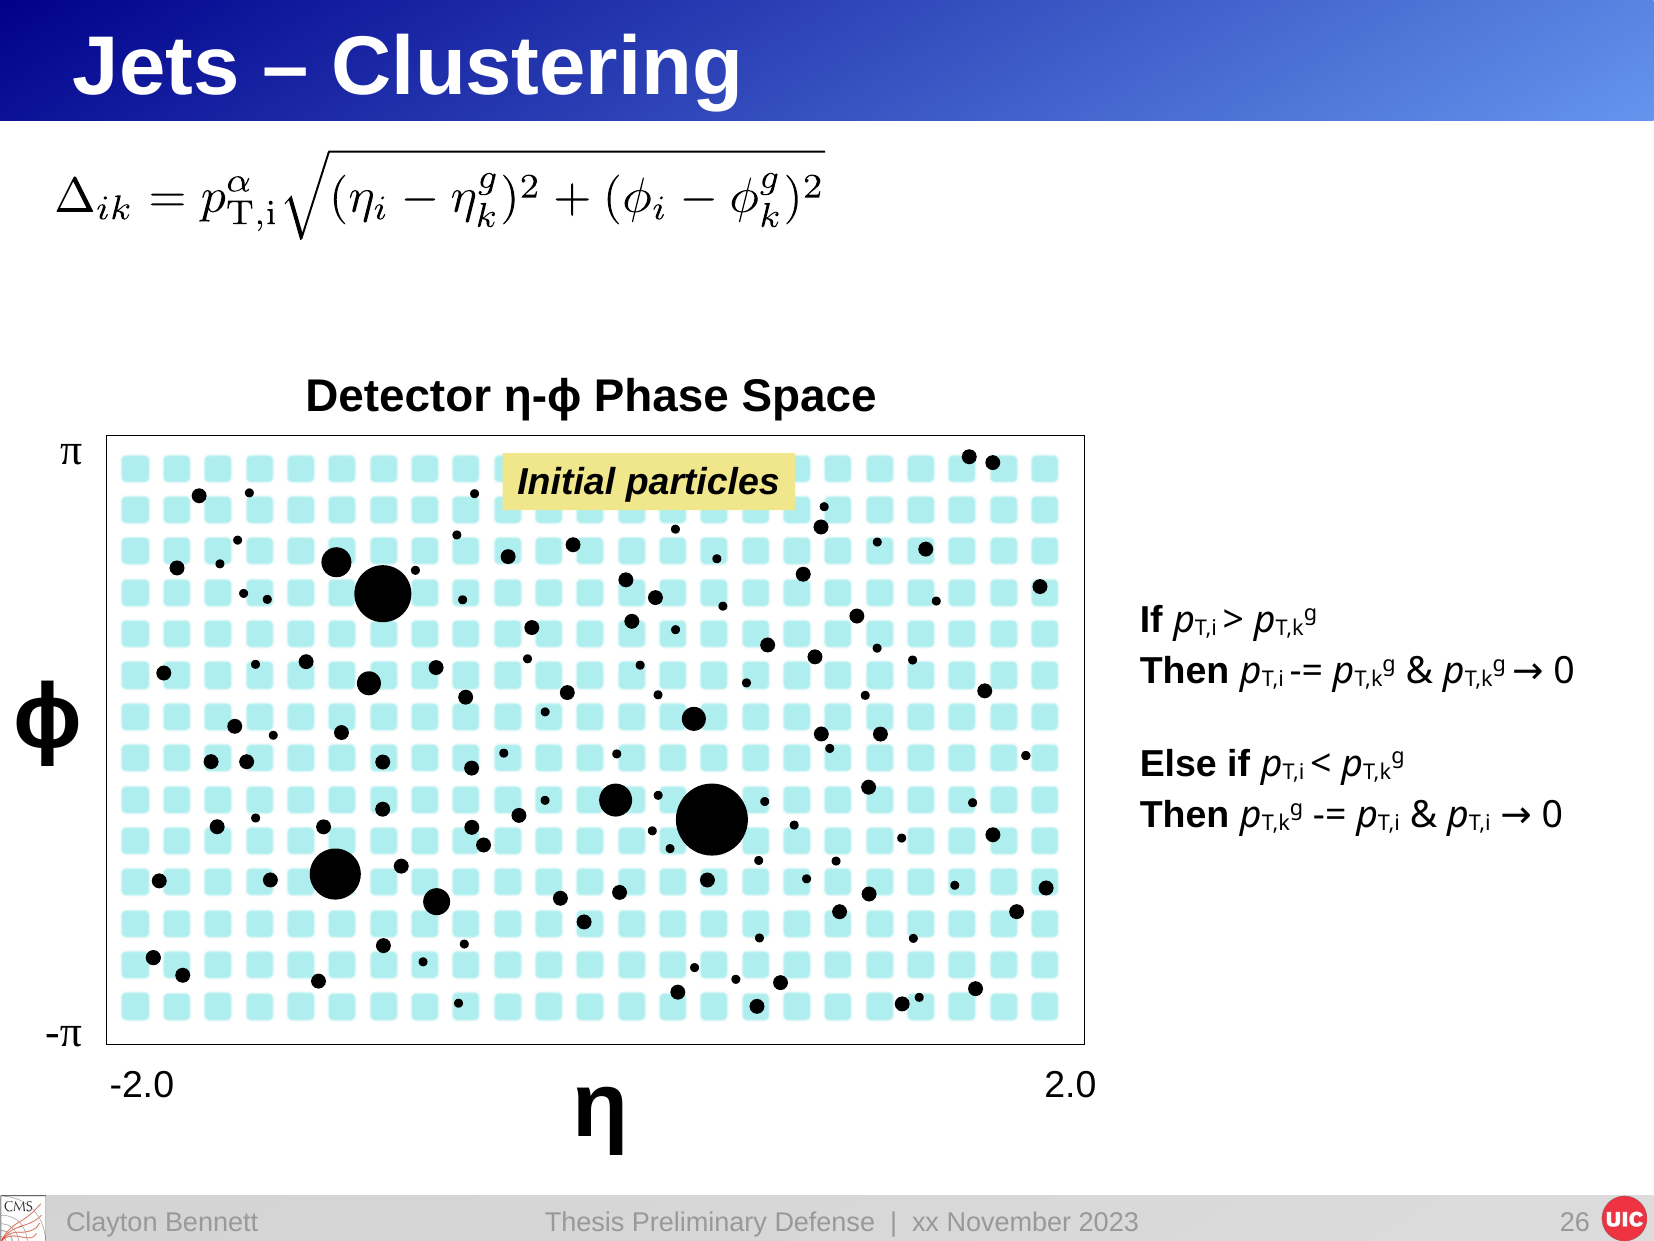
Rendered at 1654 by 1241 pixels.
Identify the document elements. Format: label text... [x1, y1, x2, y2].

text_box [661, 622, 685, 646]
text_box [908, 655, 933, 688]
text_box [702, 912, 726, 936]
text_box [289, 912, 313, 936]
text_box [744, 746, 768, 770]
text_box [123, 912, 148, 936]
text_box [496, 746, 520, 770]
text_box [165, 746, 189, 770]
text_box [620, 660, 645, 688]
text_box [849, 608, 865, 624]
text_box [496, 498, 520, 522]
text_box [206, 819, 230, 853]
text_box [950, 829, 974, 853]
text_box [191, 488, 230, 522]
text_box [522, 654, 533, 664]
text_box [754, 855, 764, 865]
text_box [496, 953, 520, 977]
text_box [861, 779, 892, 812]
text_box [537, 870, 568, 906]
text_box [618, 572, 644, 605]
text_box [537, 746, 561, 770]
text_box [744, 705, 768, 729]
text_box [454, 746, 480, 776]
text_box [165, 788, 189, 812]
text_box [785, 912, 809, 936]
text_box [1033, 788, 1057, 812]
text_box [1033, 622, 1057, 646]
text_box [831, 856, 841, 866]
text_box [861, 870, 892, 902]
text_box [248, 953, 272, 977]
text_box [578, 829, 602, 853]
text_box [992, 581, 1016, 605]
text_box Jets – Clustering [58, 11, 1093, 136]
text_box [165, 581, 189, 605]
text_box [826, 539, 850, 563]
text_box [992, 746, 1016, 770]
text_box [620, 953, 644, 977]
text_box [950, 663, 974, 688]
text_box [909, 788, 933, 812]
text_box [330, 746, 354, 770]
text_box [647, 826, 657, 836]
text_box Detector η-ɸ Phase Space [290, 362, 942, 481]
text_box [578, 746, 602, 770]
text_box [1033, 457, 1057, 481]
text_box [206, 705, 243, 734]
text_box [741, 663, 768, 688]
text_box [123, 746, 148, 770]
text_box [661, 705, 726, 731]
text_box [524, 620, 561, 646]
text_box [702, 539, 726, 564]
text_box [1033, 912, 1057, 936]
text_box [239, 581, 272, 605]
text_box [576, 912, 602, 936]
text_box [1033, 746, 1057, 770]
text_box [330, 788, 354, 812]
text_box [165, 622, 189, 646]
text_box [785, 746, 809, 770]
text_box [330, 912, 354, 936]
text_box [151, 870, 189, 894]
text_box [413, 870, 451, 936]
text_box [537, 912, 561, 936]
text_box [248, 995, 272, 1019]
text_box [248, 539, 272, 563]
text_box [868, 581, 892, 605]
text_box [251, 813, 261, 823]
text_box [289, 746, 313, 770]
text_box [372, 705, 396, 729]
text_box [454, 622, 478, 646]
text_box [868, 622, 892, 653]
text_box [578, 995, 602, 1019]
text_box [123, 498, 148, 522]
text_box [868, 663, 892, 688]
text_box [826, 904, 850, 936]
text_box [413, 705, 437, 729]
text_box [268, 730, 278, 740]
text_box [699, 870, 726, 894]
text_box [206, 912, 230, 936]
text_box [661, 953, 685, 977]
text_box [454, 689, 478, 729]
text_box [813, 498, 850, 535]
text_box η [558, 1046, 627, 1164]
text_box [1033, 498, 1057, 522]
text_box -π [30, 999, 154, 1112]
text_box [909, 705, 933, 729]
text_box [454, 819, 492, 853]
text_box [868, 994, 892, 1019]
text_box [413, 581, 437, 605]
text_box [620, 511, 644, 522]
text_box [330, 565, 412, 646]
text_box Clayton Bennett [51, 1200, 274, 1241]
text_box [372, 539, 396, 563]
text_box [977, 663, 1016, 699]
text_box [206, 994, 230, 1019]
text_box [123, 539, 148, 563]
text_box [289, 953, 327, 989]
text_box [826, 581, 850, 605]
text_box [985, 455, 1016, 481]
text_box [248, 705, 272, 729]
text_box [661, 539, 685, 563]
text_box [826, 788, 850, 812]
text_box [289, 498, 313, 522]
text_box [785, 566, 811, 605]
text_box [537, 953, 561, 977]
text_box [165, 498, 189, 522]
text_box [410, 565, 420, 575]
text_box [496, 788, 527, 823]
text_box [165, 457, 189, 481]
text_box [537, 581, 561, 605]
text_box [826, 622, 850, 646]
text_box [950, 705, 974, 729]
text_box [289, 622, 313, 646]
text_box [744, 622, 776, 653]
text_box [670, 524, 680, 534]
text_box [1033, 829, 1057, 853]
text_box [950, 539, 974, 563]
text_box [992, 498, 1016, 522]
text_box [702, 511, 726, 522]
text_box [248, 829, 272, 853]
text_box [661, 511, 685, 522]
text_box [372, 498, 396, 522]
text_box [206, 622, 230, 646]
text_box [620, 829, 644, 853]
text_box [744, 870, 768, 894]
text_box [1021, 751, 1031, 761]
text_box [537, 994, 561, 1019]
text_box [807, 649, 823, 665]
text_box [909, 581, 941, 606]
text_box Initial particles [502, 453, 796, 511]
text_box [909, 498, 933, 522]
text_box [620, 912, 644, 936]
text_box [826, 663, 850, 688]
picture [0, 1195, 46, 1241]
text_box [454, 953, 478, 977]
text_box [372, 788, 396, 817]
text_box [744, 953, 768, 977]
text_box [1033, 705, 1057, 729]
text_box [773, 953, 809, 991]
text_box [496, 581, 520, 605]
text_box [123, 950, 161, 977]
text_box [413, 660, 444, 688]
text_box [123, 622, 148, 646]
text_box [785, 663, 809, 688]
text_box [372, 746, 396, 770]
text_box [559, 685, 575, 701]
text_box [454, 663, 478, 688]
text_box Thesis Preliminary Defense | xx November 2023 [530, 1200, 1152, 1241]
text_box π [45, 418, 132, 482]
text_box [413, 539, 437, 563]
text_box [454, 994, 478, 1019]
text_box [496, 622, 520, 646]
text_box [413, 746, 437, 770]
text_box [289, 788, 313, 812]
text_box [578, 622, 602, 646]
text_box [537, 663, 561, 688]
text_box [496, 912, 520, 936]
text_box [206, 663, 230, 688]
text_box [496, 829, 520, 853]
text_box [413, 788, 437, 812]
text_box [206, 581, 230, 605]
text_box [950, 498, 974, 522]
text_box [868, 829, 892, 853]
text_box [289, 994, 313, 1019]
text_box If pT,i > pT,kg Then pT,i -= pT,kg & pT,kg → 0 Else if pT,i < pT,kg Then pT,kg -= pT,i & pT,i → 0 [1125, 585, 1646, 855]
text_box [690, 963, 700, 973]
text_box [702, 994, 726, 1019]
picture [1601, 1195, 1647, 1200]
text_box [248, 912, 272, 936]
text_box [203, 746, 230, 770]
text_box [653, 783, 770, 856]
text_box [950, 622, 974, 646]
text_box [330, 663, 354, 688]
text_box [206, 953, 230, 977]
text_box [992, 788, 1016, 812]
text_box [785, 622, 809, 646]
text_box [578, 783, 644, 817]
text_box [744, 995, 768, 1019]
text_box [826, 870, 850, 894]
text_box [289, 539, 313, 563]
text_box [909, 870, 933, 894]
text_box [123, 581, 148, 605]
text_box [413, 829, 437, 853]
text_box [321, 539, 354, 578]
text_box [950, 788, 978, 812]
text_box [537, 511, 561, 522]
text_box [0, 0, 1654, 121]
text_box [165, 539, 189, 576]
text_box [578, 705, 602, 729]
text_box [248, 457, 272, 481]
text_box [496, 705, 520, 729]
text_box [868, 912, 892, 936]
text_box [909, 622, 933, 646]
text_box [868, 746, 892, 770]
text_box [206, 539, 230, 569]
text_box [826, 953, 850, 977]
text_box [1033, 539, 1057, 563]
text_box [578, 511, 602, 522]
text_box [992, 870, 1016, 894]
text_box [868, 953, 892, 977]
text_box [123, 994, 148, 999]
text_box [785, 820, 809, 853]
text_box [496, 539, 520, 565]
text_box [894, 992, 933, 1019]
text_box [909, 829, 933, 853]
text_box [1033, 663, 1057, 688]
text_box [950, 449, 977, 481]
text_box [661, 663, 685, 688]
text_box [731, 974, 741, 984]
text_box [413, 498, 437, 522]
text_box [578, 663, 602, 688]
text_box [897, 833, 907, 843]
text_box [356, 663, 396, 696]
text_box [825, 743, 850, 770]
text_box [413, 995, 437, 1019]
text_box [950, 981, 984, 1019]
text_box [239, 746, 272, 770]
text_box [289, 654, 314, 688]
text_box [330, 953, 354, 977]
text_box [372, 912, 396, 936]
text_box [578, 953, 602, 977]
text_box [123, 870, 148, 894]
text_box [950, 581, 974, 605]
text_box [612, 870, 644, 900]
text_box [1033, 953, 1057, 977]
text_box [578, 870, 602, 894]
text_box [452, 530, 478, 563]
text_box [233, 535, 243, 545]
text_box [578, 581, 602, 605]
text_box [785, 788, 809, 812]
text_box [992, 622, 1016, 646]
text_box [372, 938, 396, 977]
text_box [454, 489, 480, 522]
text_box [165, 953, 191, 983]
text_box [537, 705, 561, 729]
text_box [454, 870, 478, 894]
text_box [565, 537, 602, 563]
text_box [826, 995, 850, 1019]
text_box [123, 788, 148, 812]
text_box [785, 539, 809, 563]
text_box [1032, 579, 1057, 605]
text_box [620, 994, 644, 1019]
text_box [992, 995, 1016, 1019]
text_box [372, 829, 396, 853]
text_box [56, 150, 826, 241]
text_box [744, 539, 768, 563]
text_box [1033, 994, 1057, 1019]
text_box [123, 663, 148, 688]
text_box [992, 705, 1016, 729]
text_box [620, 705, 644, 729]
text_box [620, 539, 644, 563]
text_box [289, 581, 313, 605]
text_box [46, 1195, 1601, 1241]
text_box [744, 912, 768, 943]
text_box [702, 663, 726, 688]
text_box [454, 581, 478, 605]
text_box [909, 953, 933, 977]
text_box [413, 953, 437, 977]
text_box [950, 912, 974, 936]
text_box [868, 498, 892, 522]
text_box [744, 511, 768, 522]
text_box [860, 690, 870, 700]
text_box [985, 827, 1016, 853]
text_box [496, 995, 520, 1019]
text_box [248, 622, 272, 646]
text_box [702, 581, 728, 611]
text_box [661, 870, 685, 894]
text_box [826, 829, 850, 853]
text_box [123, 829, 148, 853]
text_box [647, 581, 685, 606]
text_box [413, 622, 437, 646]
text_box [372, 994, 396, 1019]
text_box [785, 870, 812, 894]
text_box [132, 457, 148, 481]
text_box [785, 994, 809, 1019]
text_box [330, 995, 354, 1019]
text_box [909, 746, 933, 770]
text_box [248, 788, 272, 812]
text_box 2.0 [1029, 1056, 1139, 1156]
text_box [289, 819, 361, 900]
text_box [744, 581, 768, 605]
text_box [992, 539, 1016, 563]
text_box [454, 912, 478, 936]
text_box [156, 663, 189, 688]
text_box [459, 939, 469, 949]
text_box [123, 705, 148, 729]
text_box [537, 829, 561, 853]
text_box [785, 498, 809, 522]
text_box [248, 870, 278, 894]
text_box [206, 457, 230, 481]
text_box [785, 705, 809, 729]
text_box [661, 912, 685, 936]
text_box [620, 613, 644, 646]
text_box [496, 870, 520, 894]
text_box [950, 870, 974, 894]
text_box [992, 904, 1025, 936]
text_box [206, 788, 230, 812]
text_box [702, 746, 726, 770]
text_box [950, 953, 974, 977]
text_box [661, 984, 686, 1019]
text_box [1033, 870, 1057, 896]
text_box [950, 746, 974, 770]
text_box [661, 746, 685, 770]
text_box [244, 488, 272, 522]
text_box [330, 498, 354, 522]
text_box [248, 659, 272, 688]
text_box [454, 788, 478, 812]
text_box [165, 829, 189, 853]
text_box [165, 912, 189, 936]
text_box [653, 690, 663, 700]
text_box [372, 858, 409, 894]
text_box [537, 788, 561, 812]
text_box [813, 705, 850, 742]
text_box [909, 539, 934, 563]
text_box [496, 663, 520, 688]
text_box <number> [1545, 1200, 1654, 1241]
text_box ɸ [0, 656, 78, 774]
text_box [702, 622, 726, 646]
text_box [868, 705, 892, 742]
text_box [165, 995, 189, 1019]
text_box [206, 870, 230, 894]
text_box [289, 829, 313, 853]
text_box [330, 705, 354, 741]
text_box [165, 705, 189, 729]
text_box [330, 622, 354, 646]
text_box [992, 953, 1016, 977]
text_box -2.0 [94, 1056, 284, 1198]
text_box [702, 953, 726, 977]
text_box [612, 746, 644, 770]
text_box [289, 705, 313, 729]
text_box [537, 539, 561, 563]
text_box [868, 537, 892, 563]
text_box [908, 912, 933, 943]
